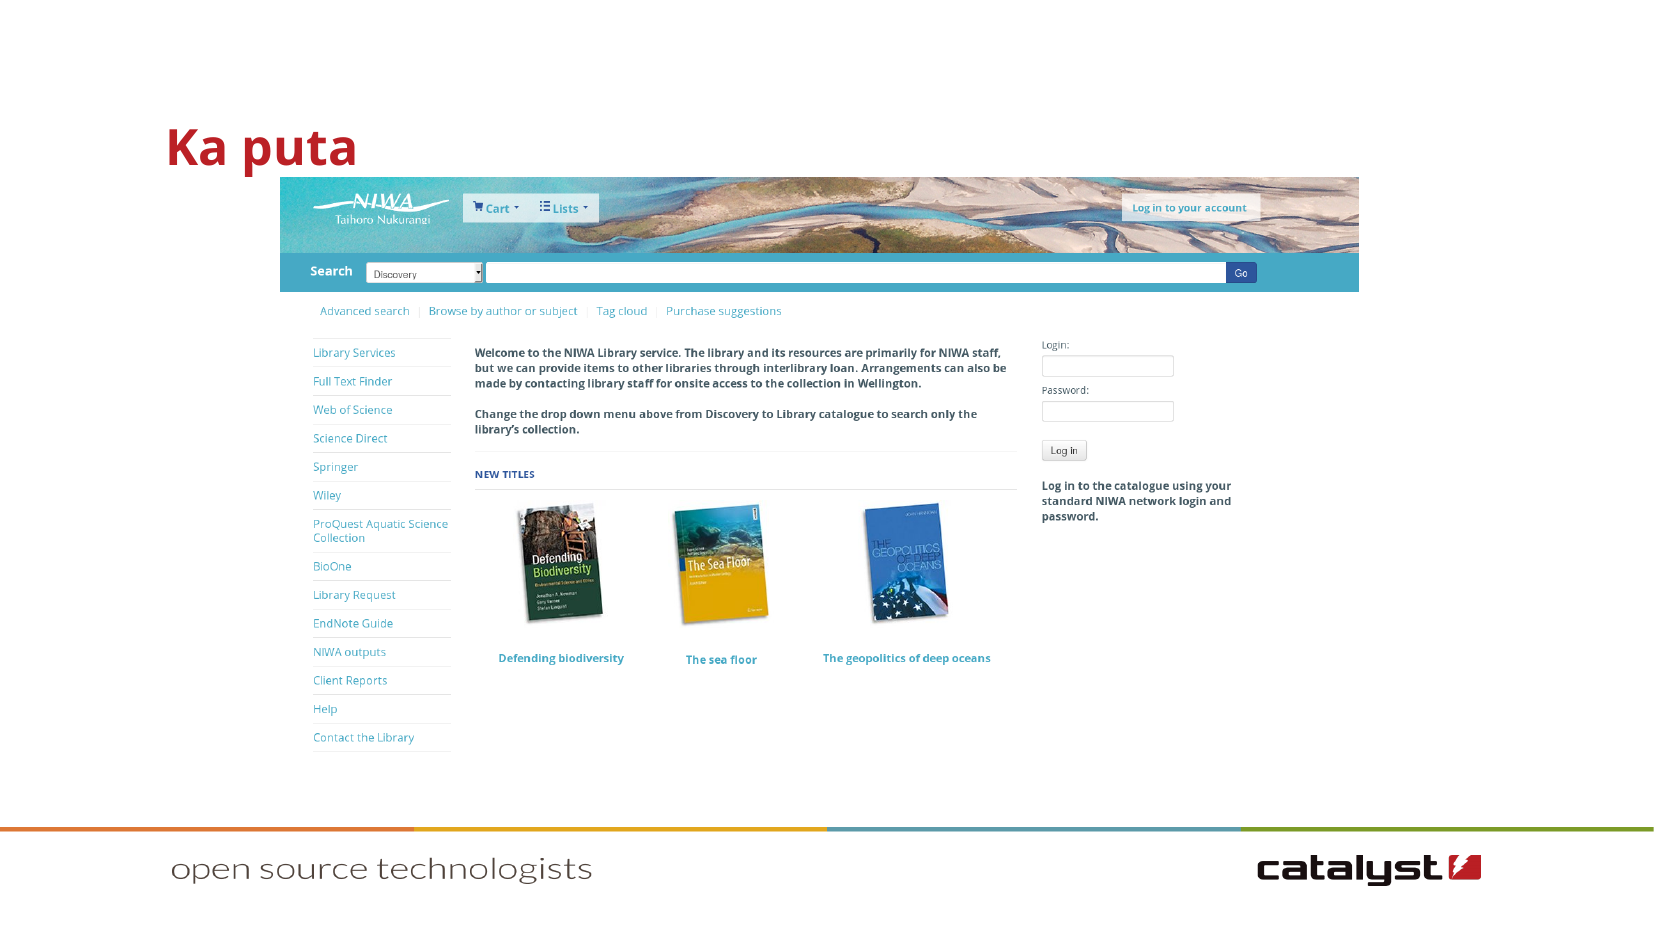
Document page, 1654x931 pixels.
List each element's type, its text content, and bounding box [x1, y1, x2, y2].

picture [0, 827, 1654, 886]
title Ka puta [165, 68, 1489, 224]
picture [280, 177, 1359, 758]
